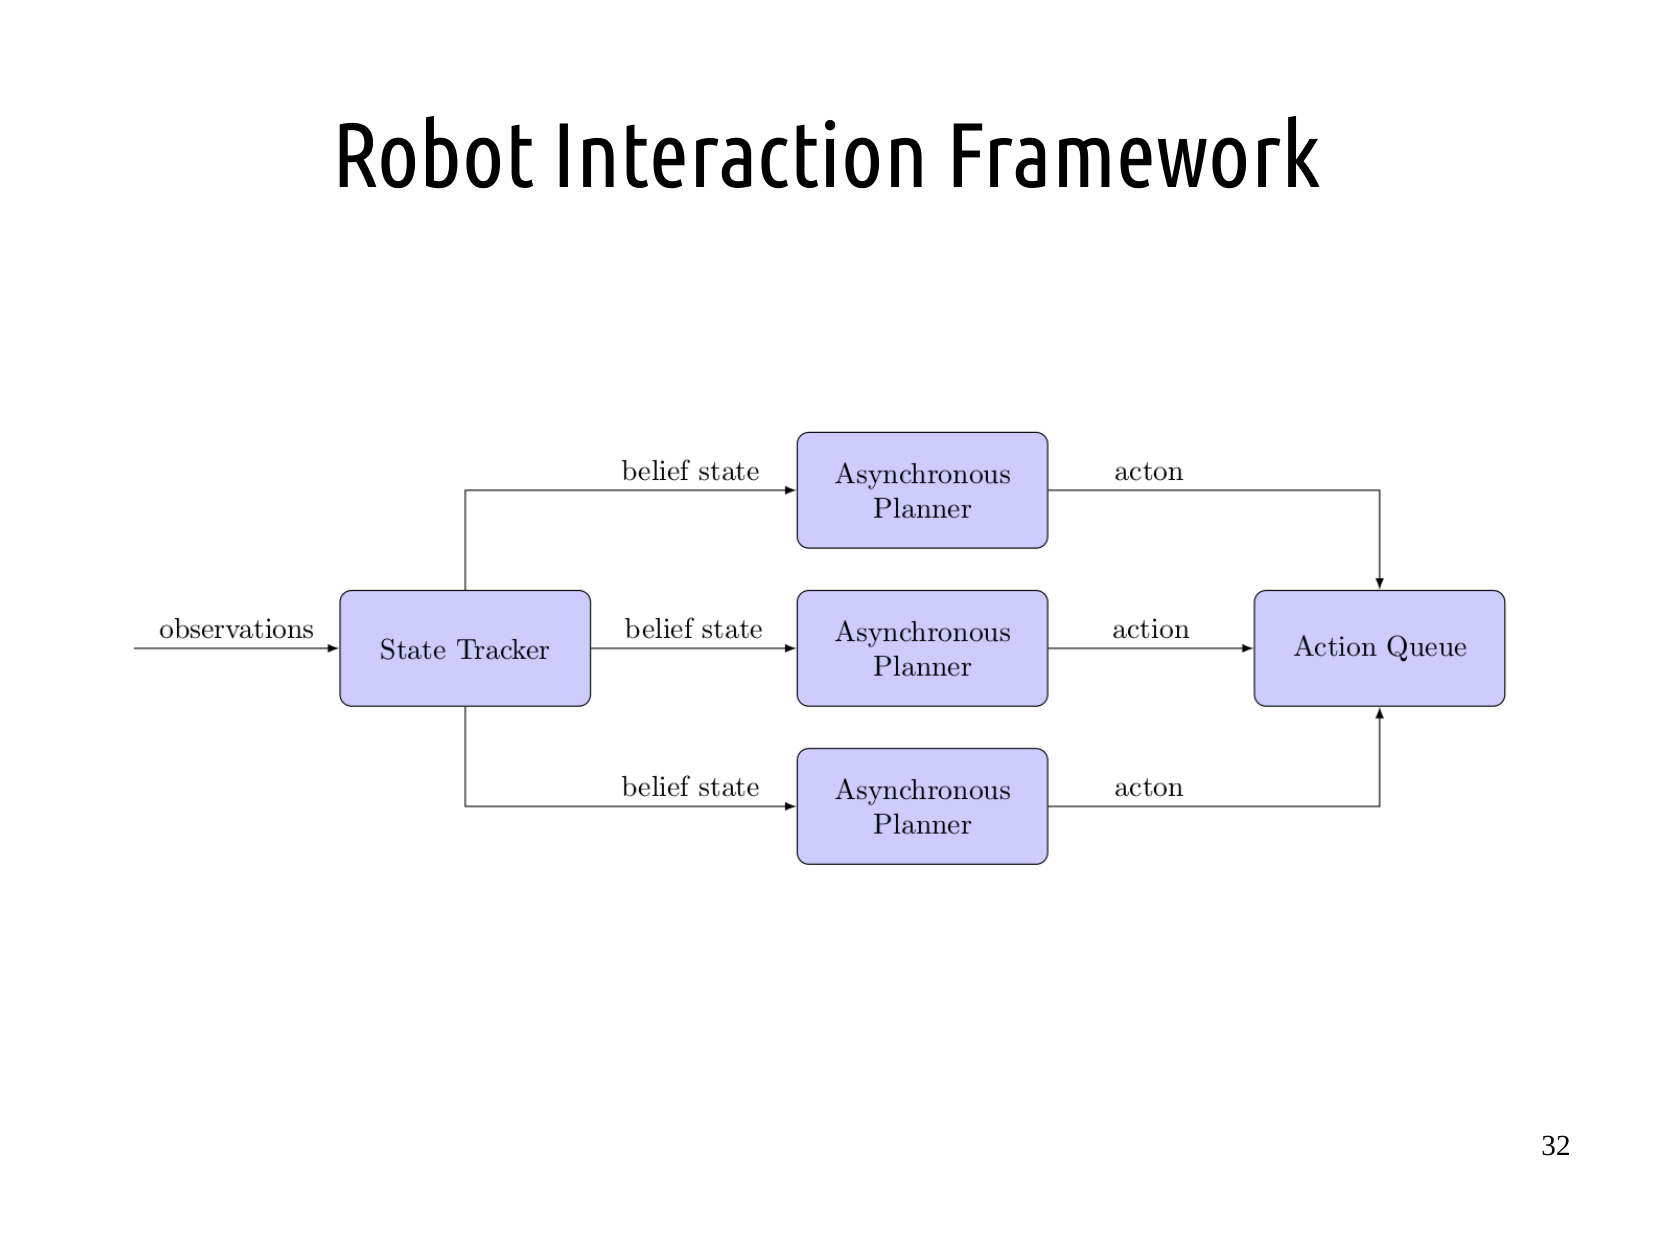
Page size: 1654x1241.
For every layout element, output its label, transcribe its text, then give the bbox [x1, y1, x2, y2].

picture [82, 411, 1571, 888]
title Robot Interaction Framework [82, 49, 1571, 257]
